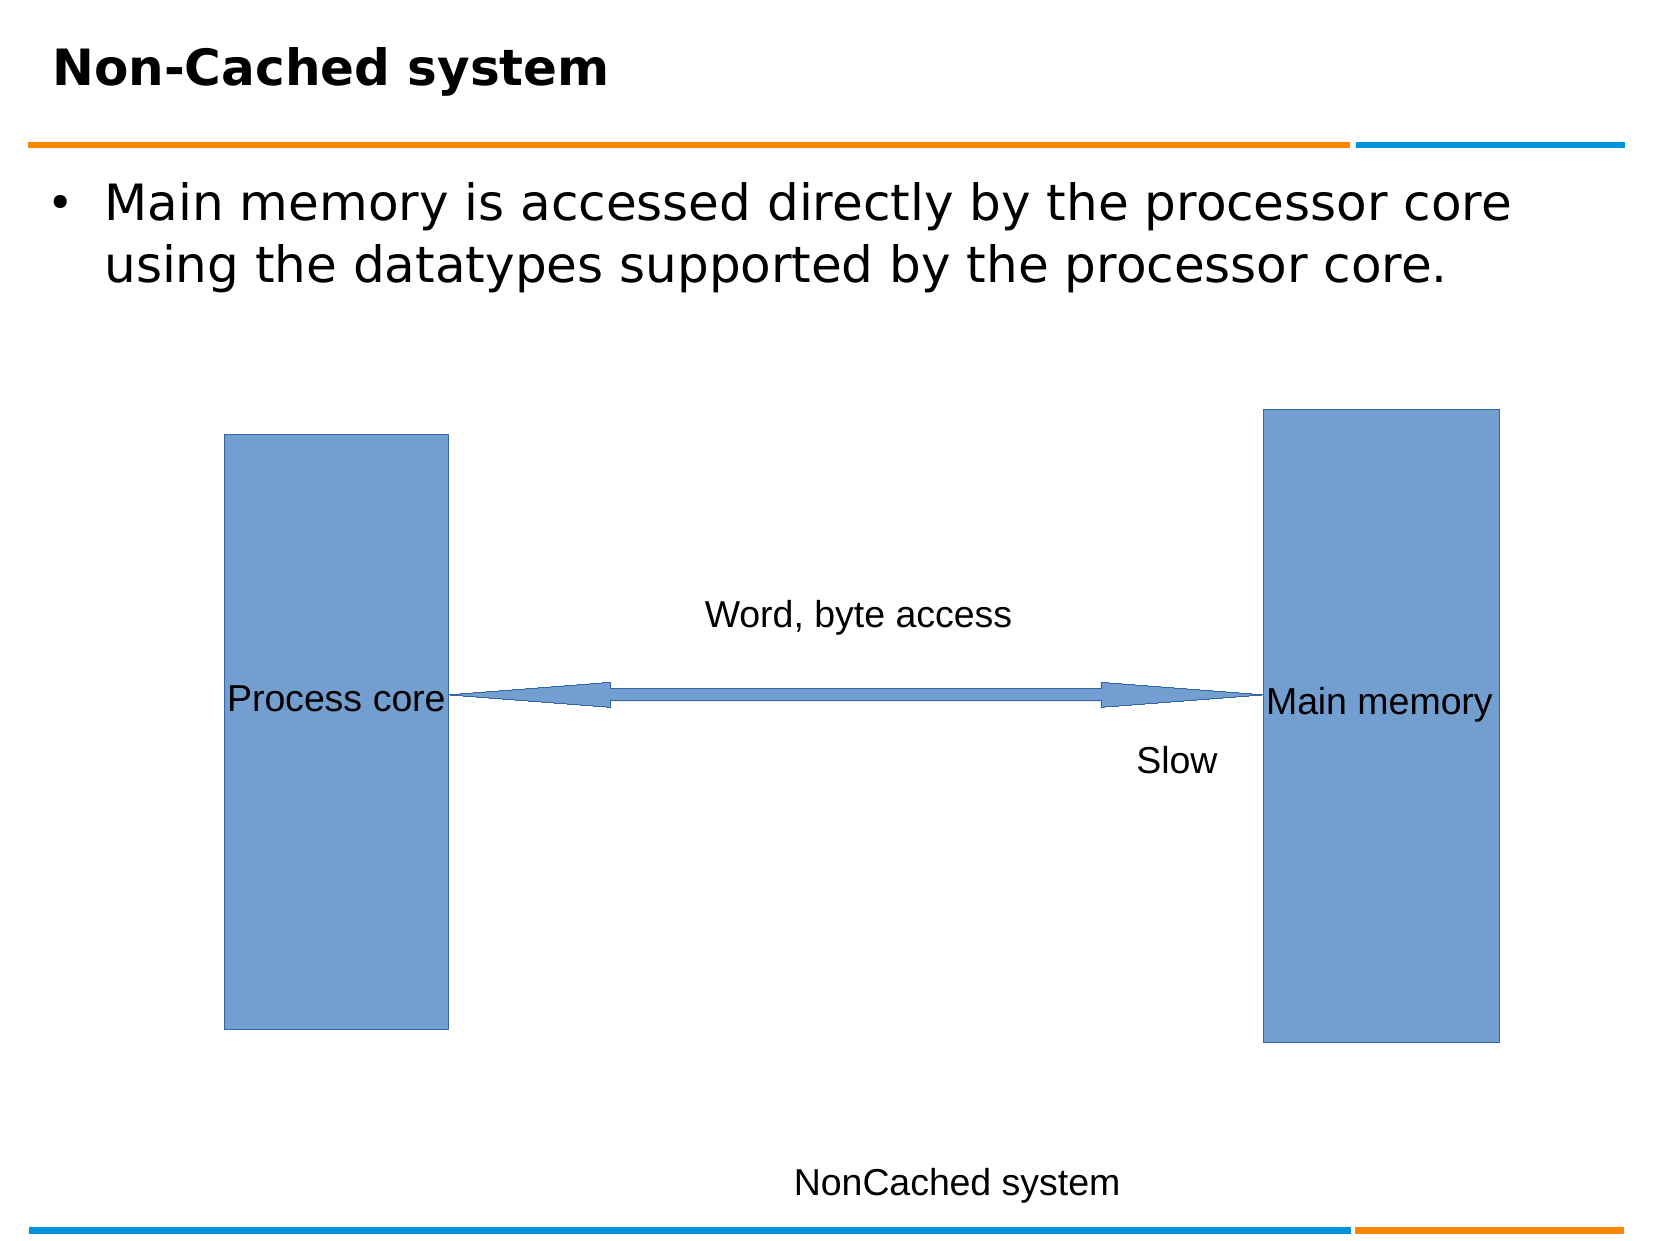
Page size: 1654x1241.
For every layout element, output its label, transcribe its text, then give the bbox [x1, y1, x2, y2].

text_box Main memory is accessed directly by the processor core [104, 173, 1529, 236]
text_box NonCached system [794, 1161, 1121, 1206]
text_box Word, byte access [704, 593, 1013, 638]
text_box ● [51, 192, 70, 223]
text_box Non-Cached system [52, 39, 610, 101]
text_box [0, 0, 1653, 1241]
text_box Process core [227, 677, 457, 722]
text_box using the datatypes supported by the processor core. [104, 235, 1449, 298]
text_box Main memory [1266, 680, 1504, 725]
text_box Slow [1136, 739, 1218, 785]
